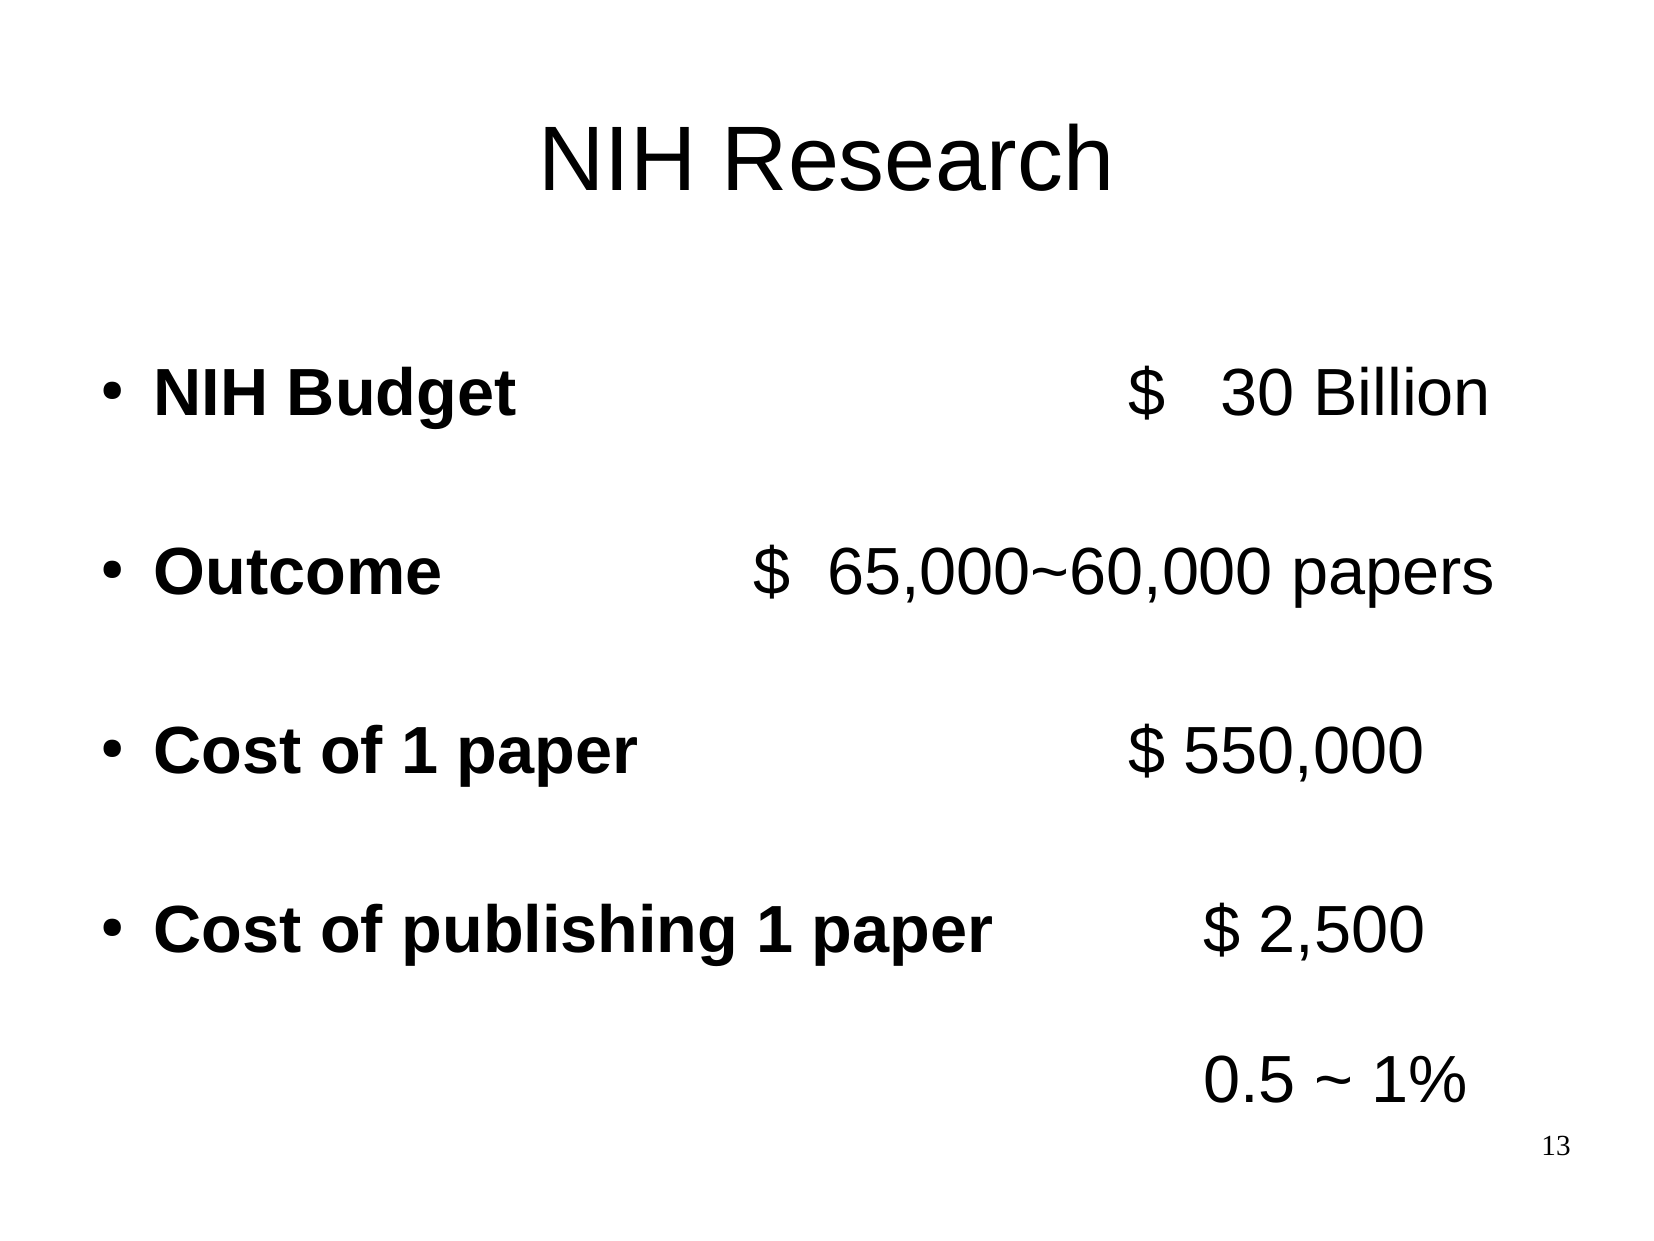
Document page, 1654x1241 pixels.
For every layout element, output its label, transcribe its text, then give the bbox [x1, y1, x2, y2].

list NIH Budget $ 30 Billion Outcome $ 65,000~60,000 papers Cost of 1 paper $ 550,000 Cost of publishing 1 paper $ 2,500 0.5 ~ 1% [82, 355, 1571, 1159]
title NIH Research [82, 62, 1571, 256]
